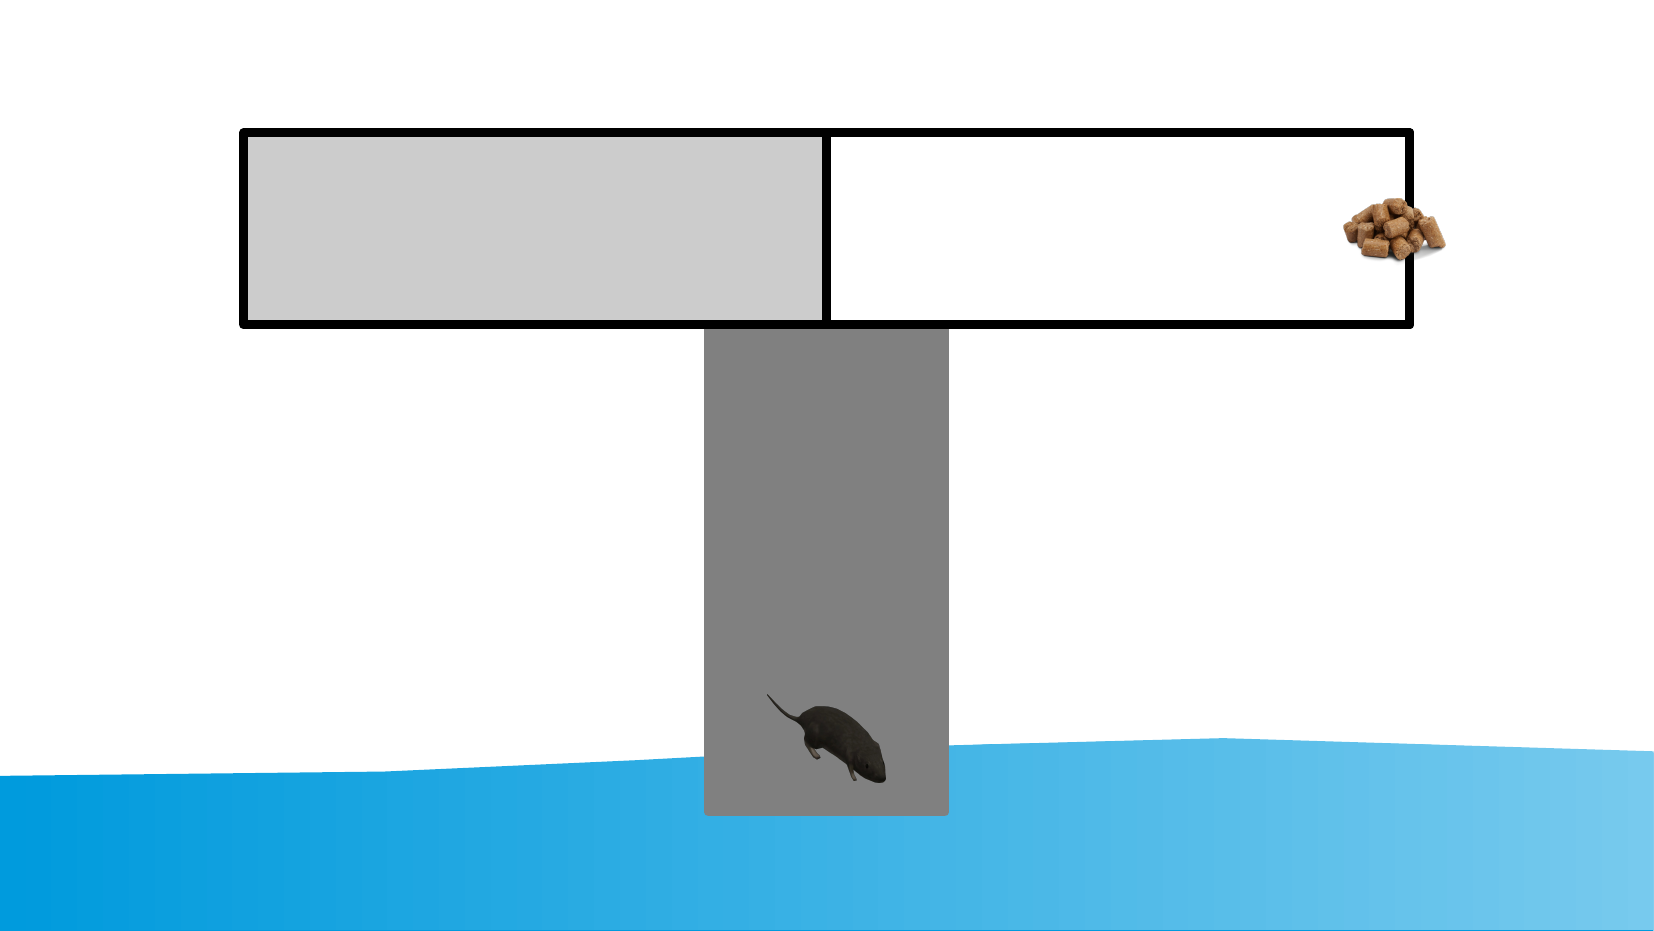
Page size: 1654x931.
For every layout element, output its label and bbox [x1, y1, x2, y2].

picture [1343, 141, 1447, 266]
text_box [243, 132, 1410, 813]
picture [767, 694, 886, 783]
